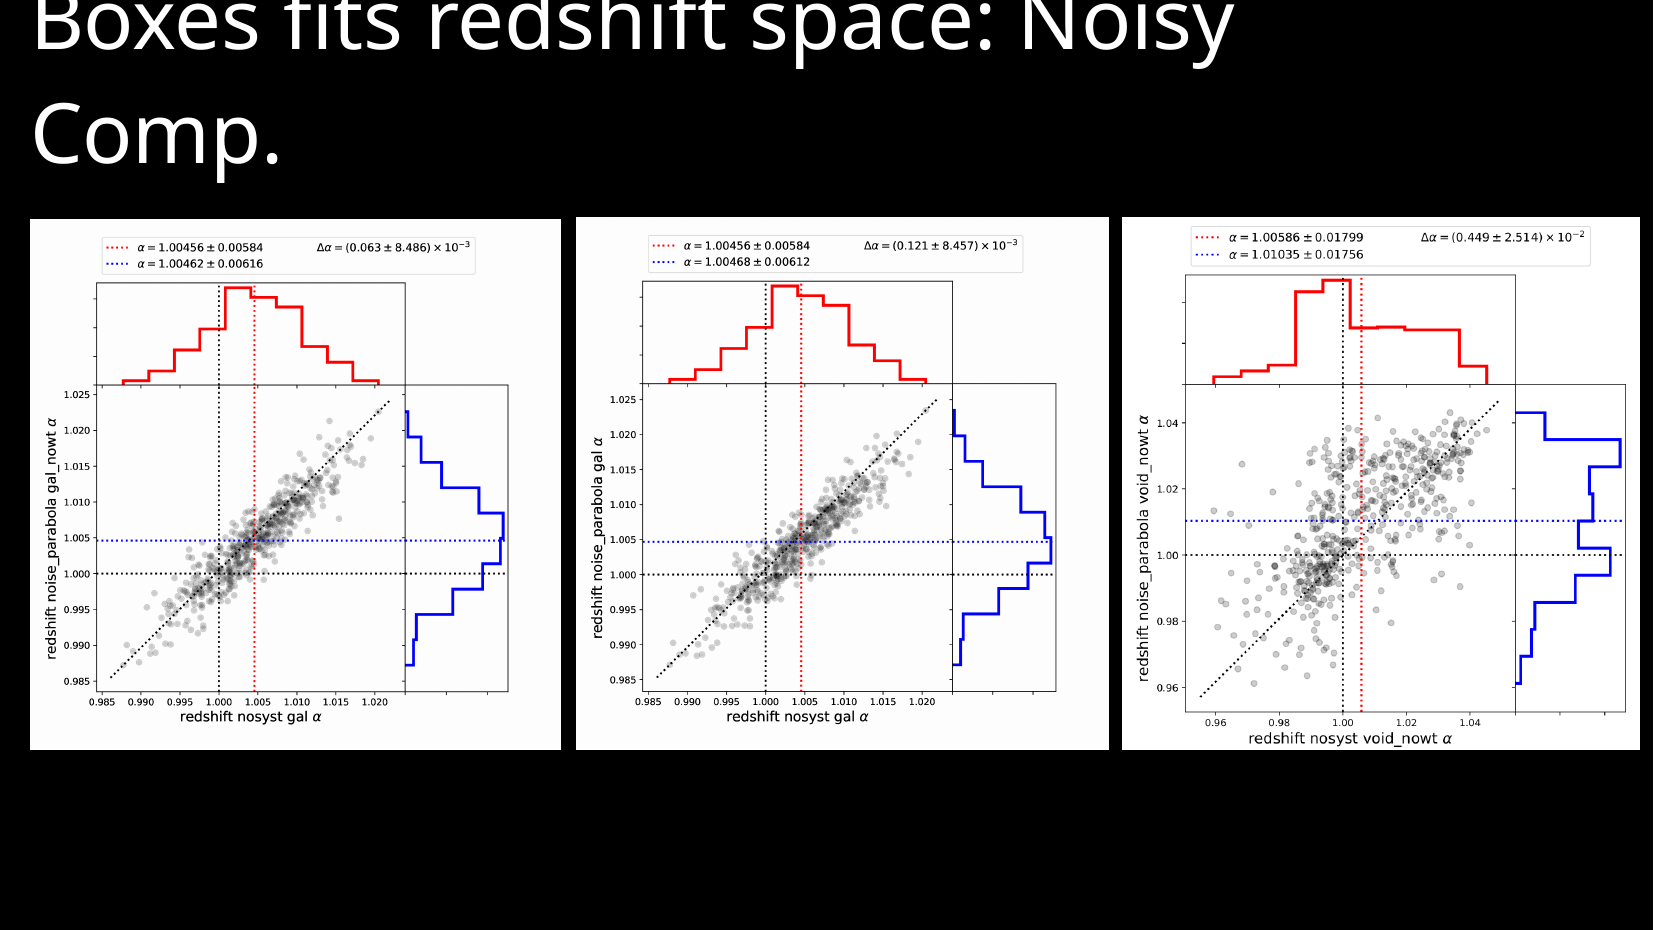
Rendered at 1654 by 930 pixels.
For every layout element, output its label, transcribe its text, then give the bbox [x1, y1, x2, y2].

picture [576, 217, 1109, 751]
picture [30, 219, 561, 751]
picture [1122, 217, 1640, 751]
title Boxes fits redshift space: Noisy Comp. [30, 13, 1506, 135]
